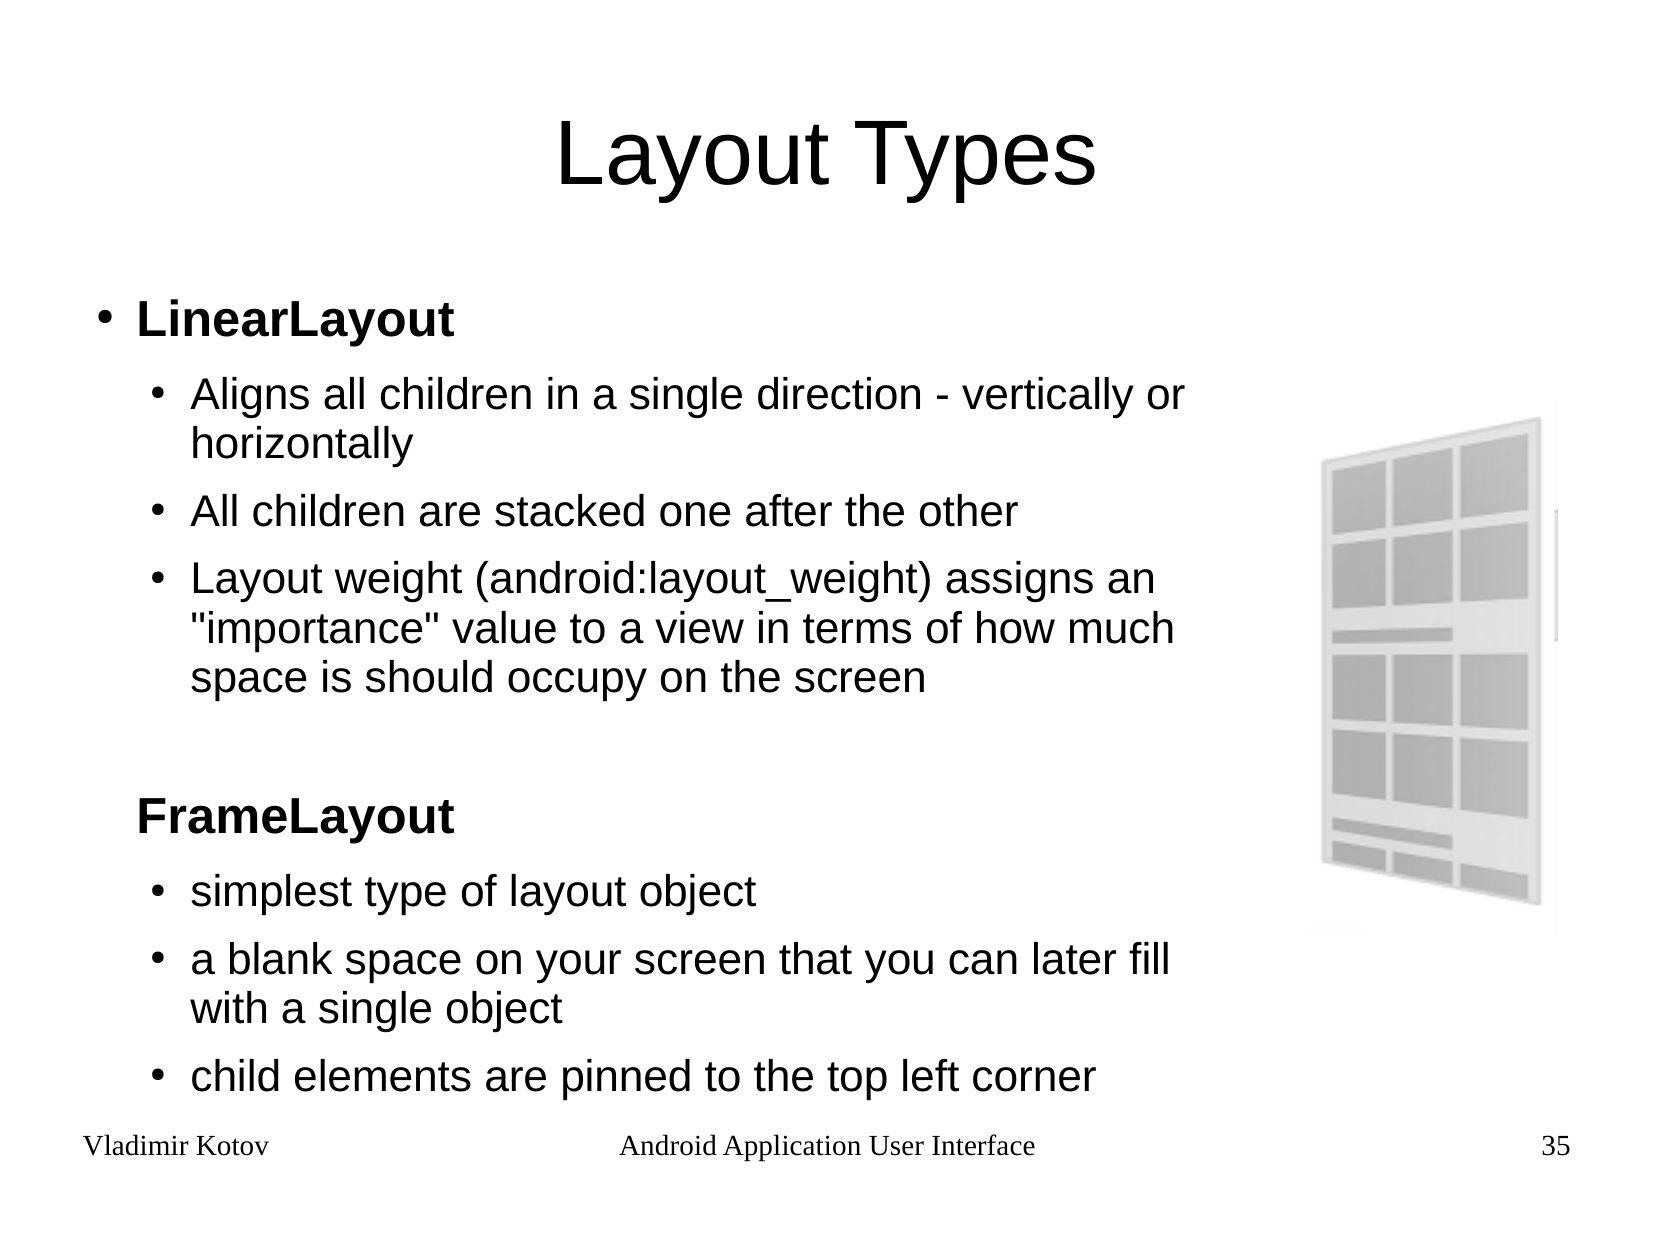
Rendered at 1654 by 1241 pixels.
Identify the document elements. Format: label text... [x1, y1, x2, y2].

title Layout Types [82, 56, 1571, 250]
list LinearLayout Aligns all children in a single direction - vertically or horizontally All children are stacked one after the other Layout weight (android:layout_weight) assigns an "importance" value to a view in terms of how much space is should occupy on the screen FrameLayout simplest type of layout object a blank space on your screen that you can later fill with a single object child elements are pinned to the top left corner [82, 290, 1203, 1109]
picture [1293, 402, 1558, 935]
